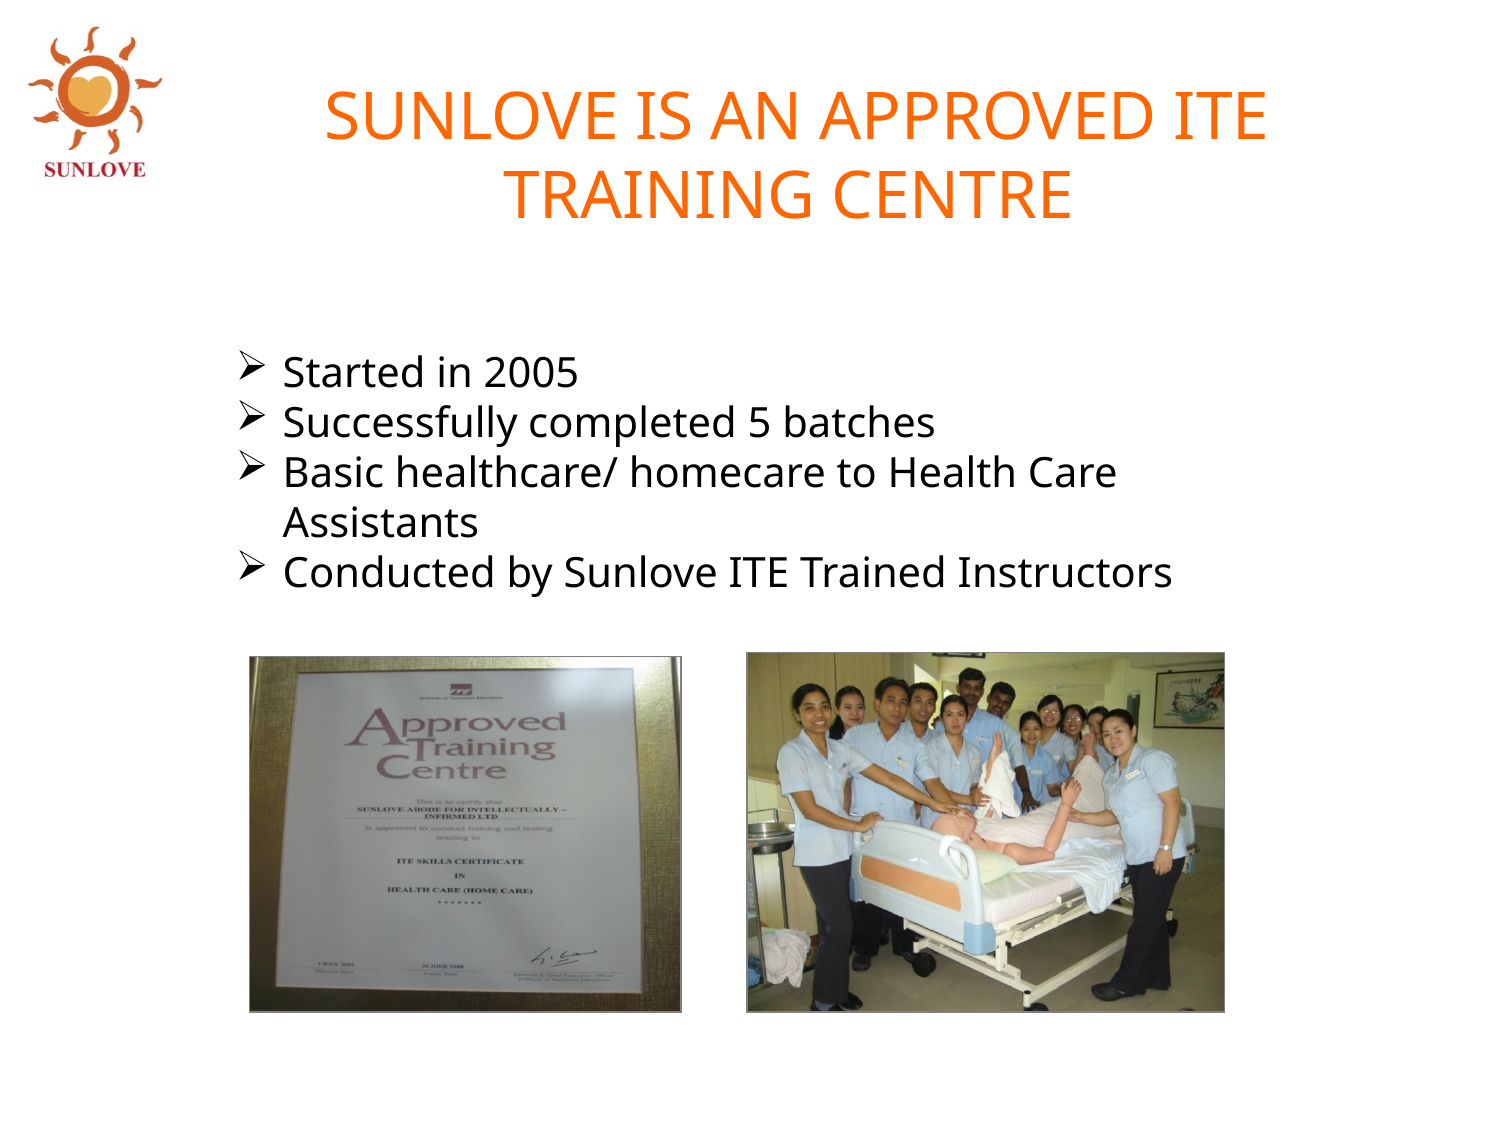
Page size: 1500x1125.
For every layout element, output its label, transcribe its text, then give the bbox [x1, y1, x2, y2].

picture [20, 18, 170, 185]
text_box Started in 2005 Successfully completed 5 batches Basic healthcare/ homecare to Health Care Assistants Conducted by Sunlove ITE Trained Instructors [221, 338, 1225, 603]
title SUNLOVE IS AN APPROVED ITE TRAINING CENTRE [171, 66, 1424, 240]
picture [250, 657, 681, 1012]
picture [747, 653, 1224, 1012]
